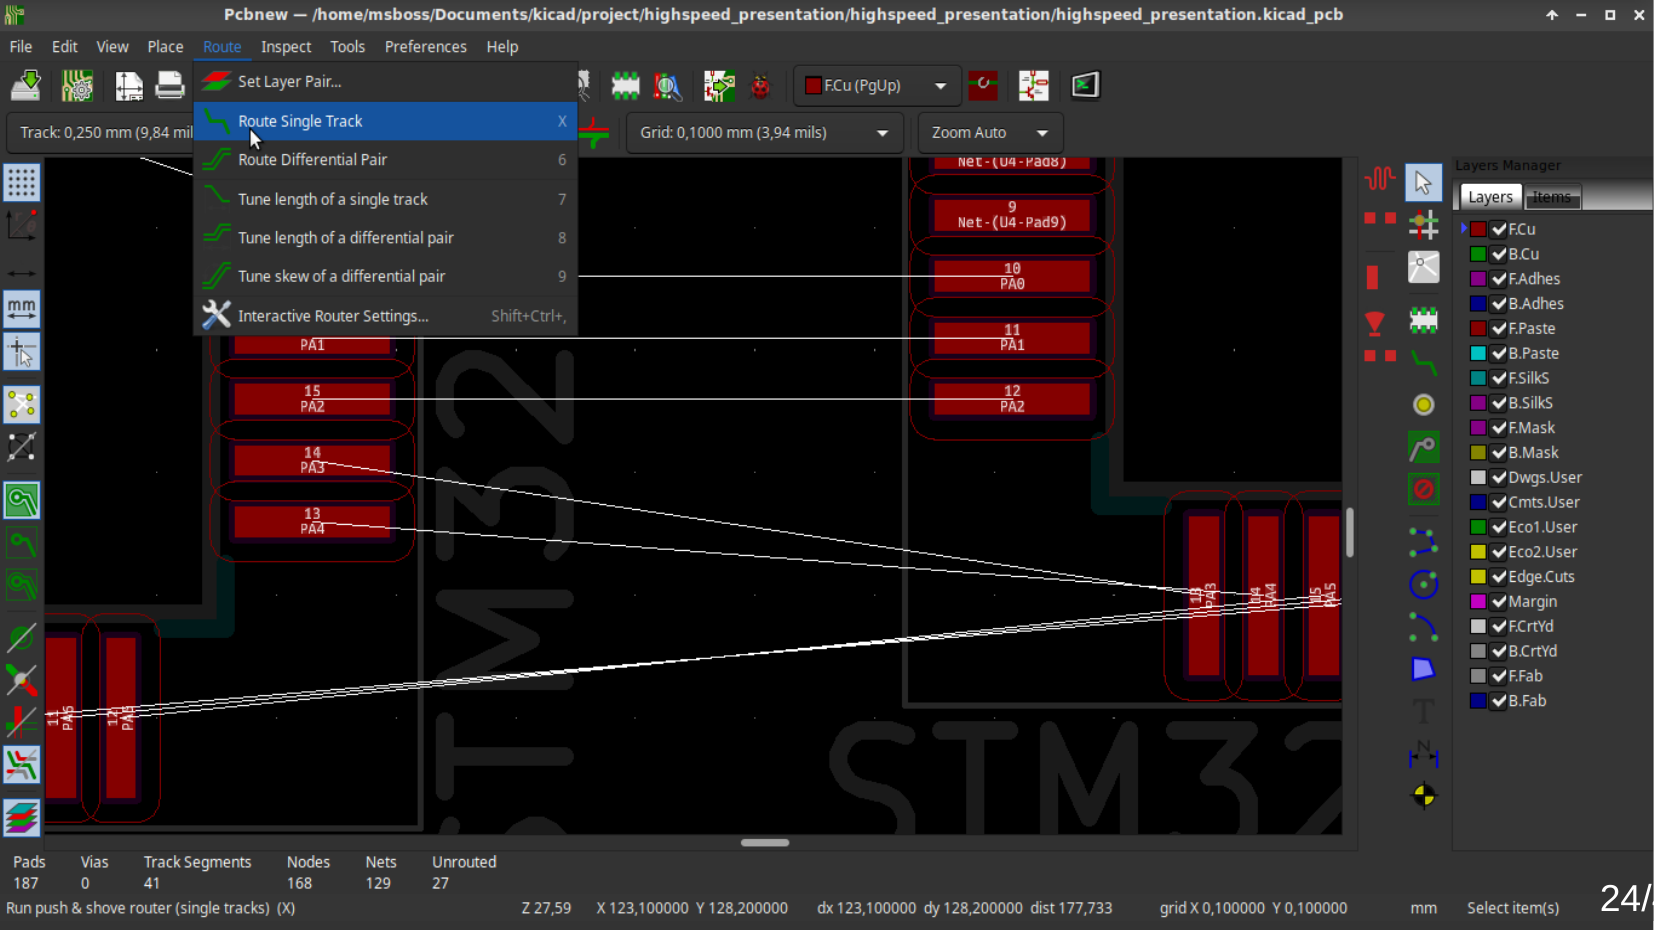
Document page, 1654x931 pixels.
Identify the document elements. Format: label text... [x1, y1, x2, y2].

picture [0, 0, 1654, 921]
text_box 1/46 [1515, 870, 1649, 927]
